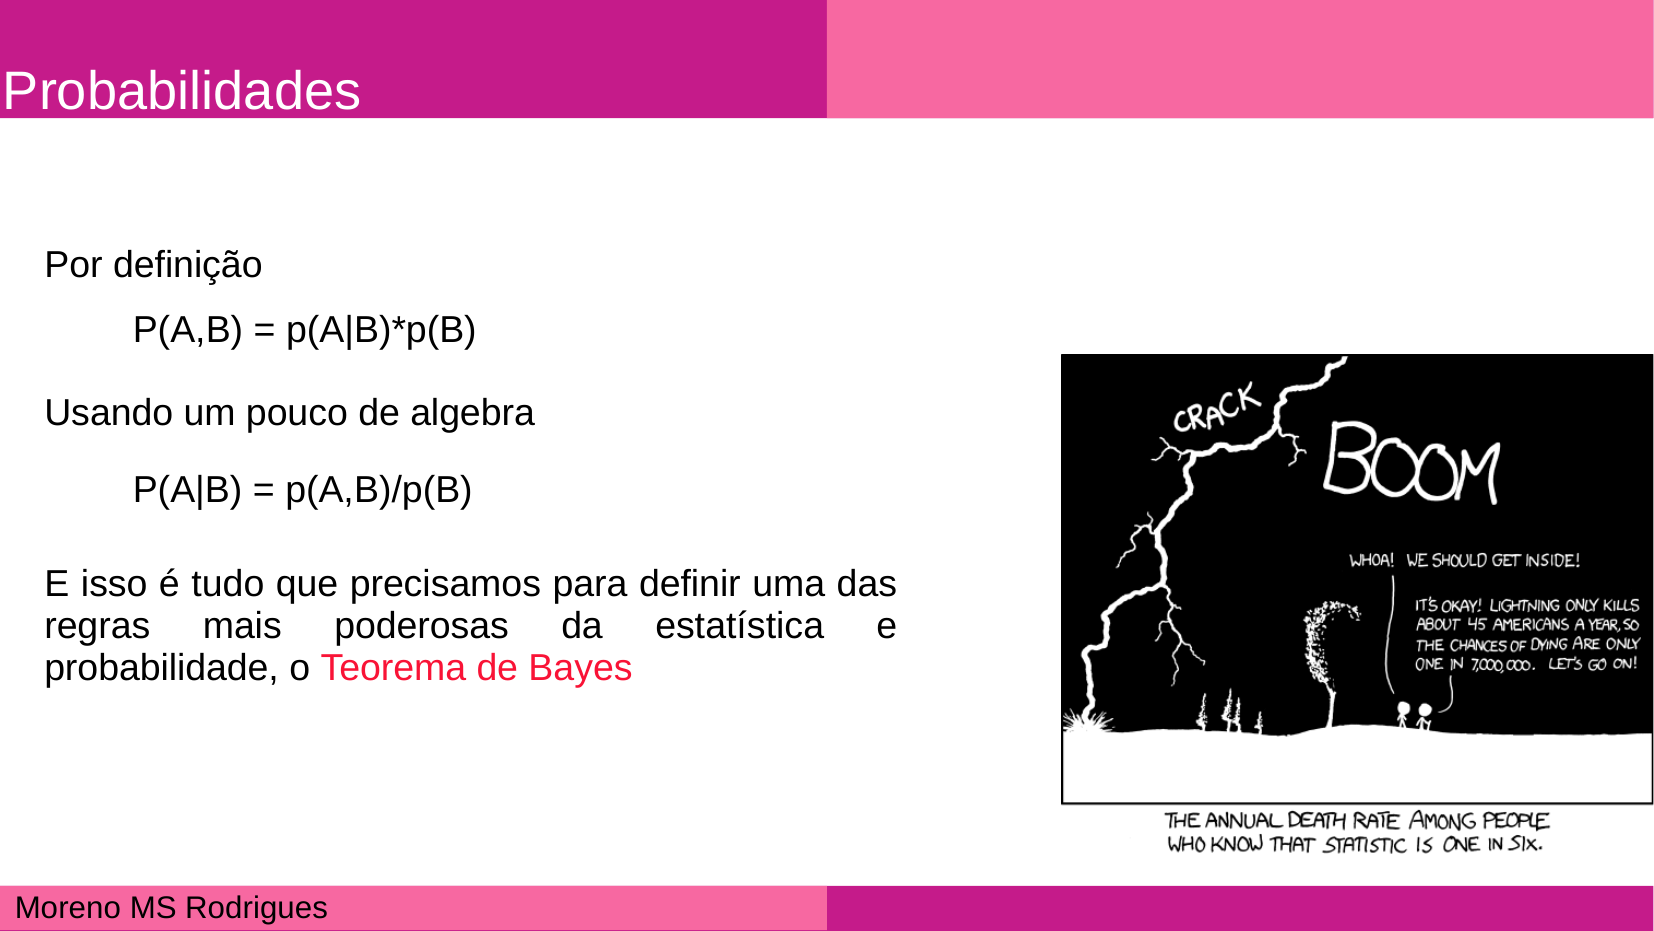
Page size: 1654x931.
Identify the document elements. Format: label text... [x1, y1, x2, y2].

picture [1061, 354, 1654, 857]
text_box [0, 0, 1654, 119]
text_box Usando um pouco de algebra [29, 383, 945, 443]
text_box [404, 885, 1654, 931]
text_box Por definição [29, 236, 945, 296]
text_box P(A,B) = p(A|B)*p(B) [118, 301, 1034, 361]
text_box E isso é tudo que precisamos para definir uma das regras mais poderosas da estatística e probabilidade, o Teorema de Bayes [29, 555, 945, 696]
text_box Probabilidades [0, 53, 591, 129]
text_box Moreno MS Rodrigues [0, 882, 404, 931]
text_box P(A|B) = p(A,B)/p(B) [118, 460, 1034, 520]
